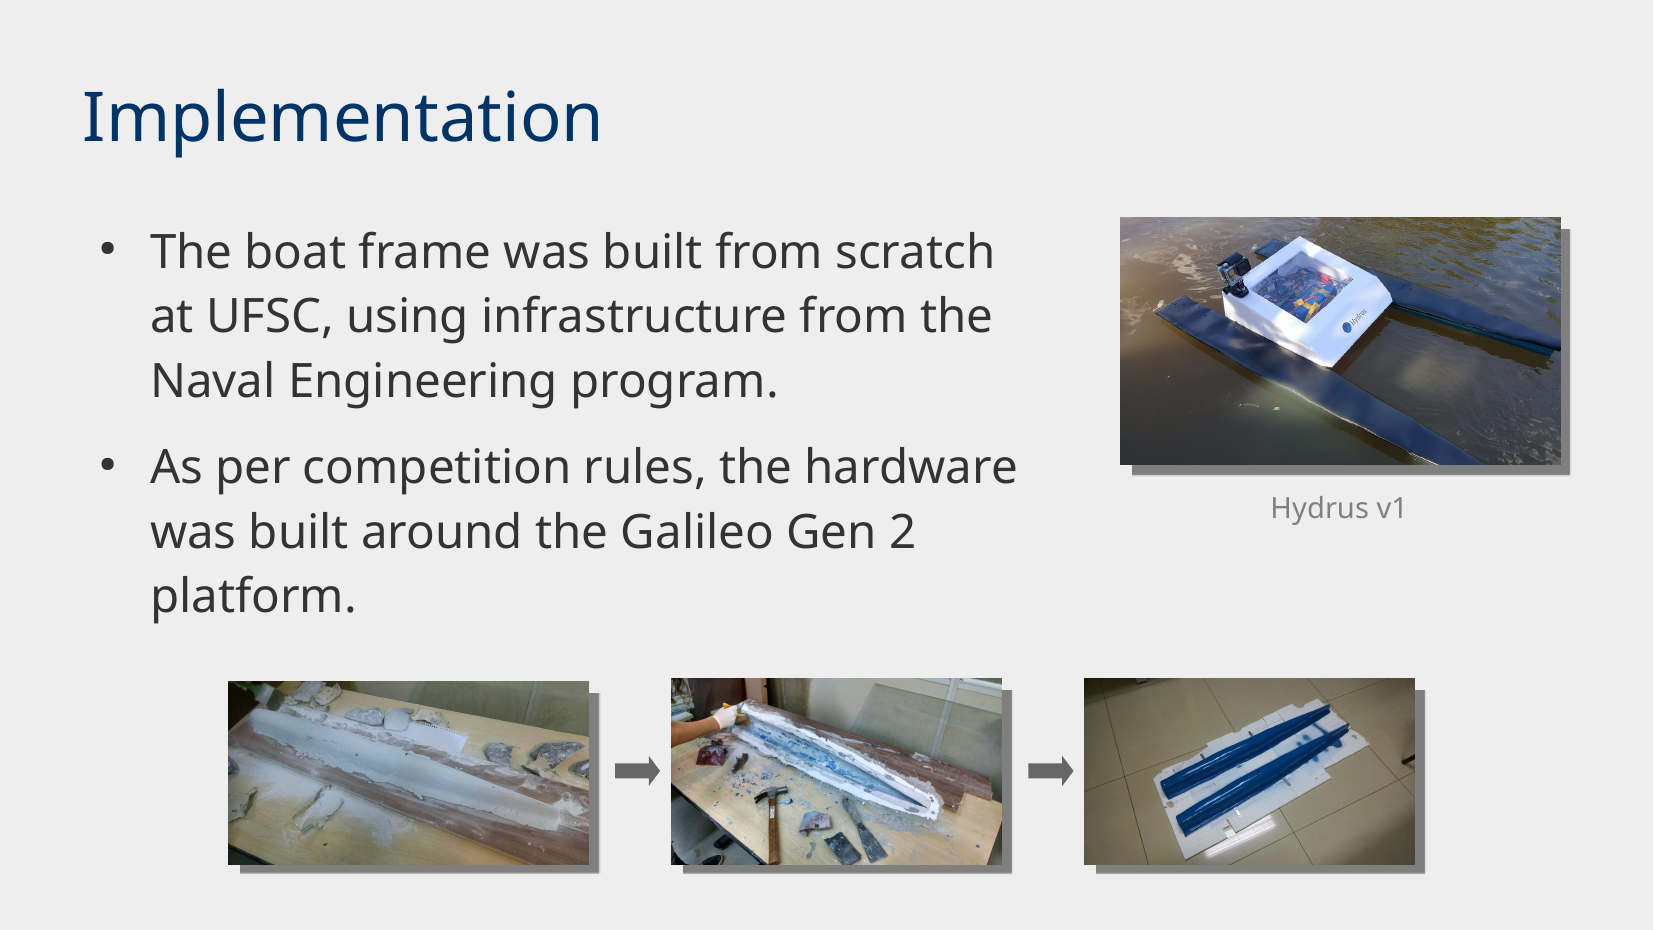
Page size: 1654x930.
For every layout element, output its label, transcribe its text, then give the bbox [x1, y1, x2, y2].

text_box [1028, 755, 1074, 786]
text_box Hydrus v1 [1091, 480, 1587, 551]
picture [1120, 217, 1561, 466]
title Implementation [82, 36, 1571, 193]
list The boat frame was built from scratch at UFSC, using infrastructure from the Naval Engineering program. As per competition rules, the hardware was built around the Galileo Gen 2 platform. [82, 217, 1051, 631]
text_box [615, 755, 661, 786]
picture [671, 678, 1002, 865]
picture [1084, 678, 1415, 865]
picture [228, 681, 589, 865]
